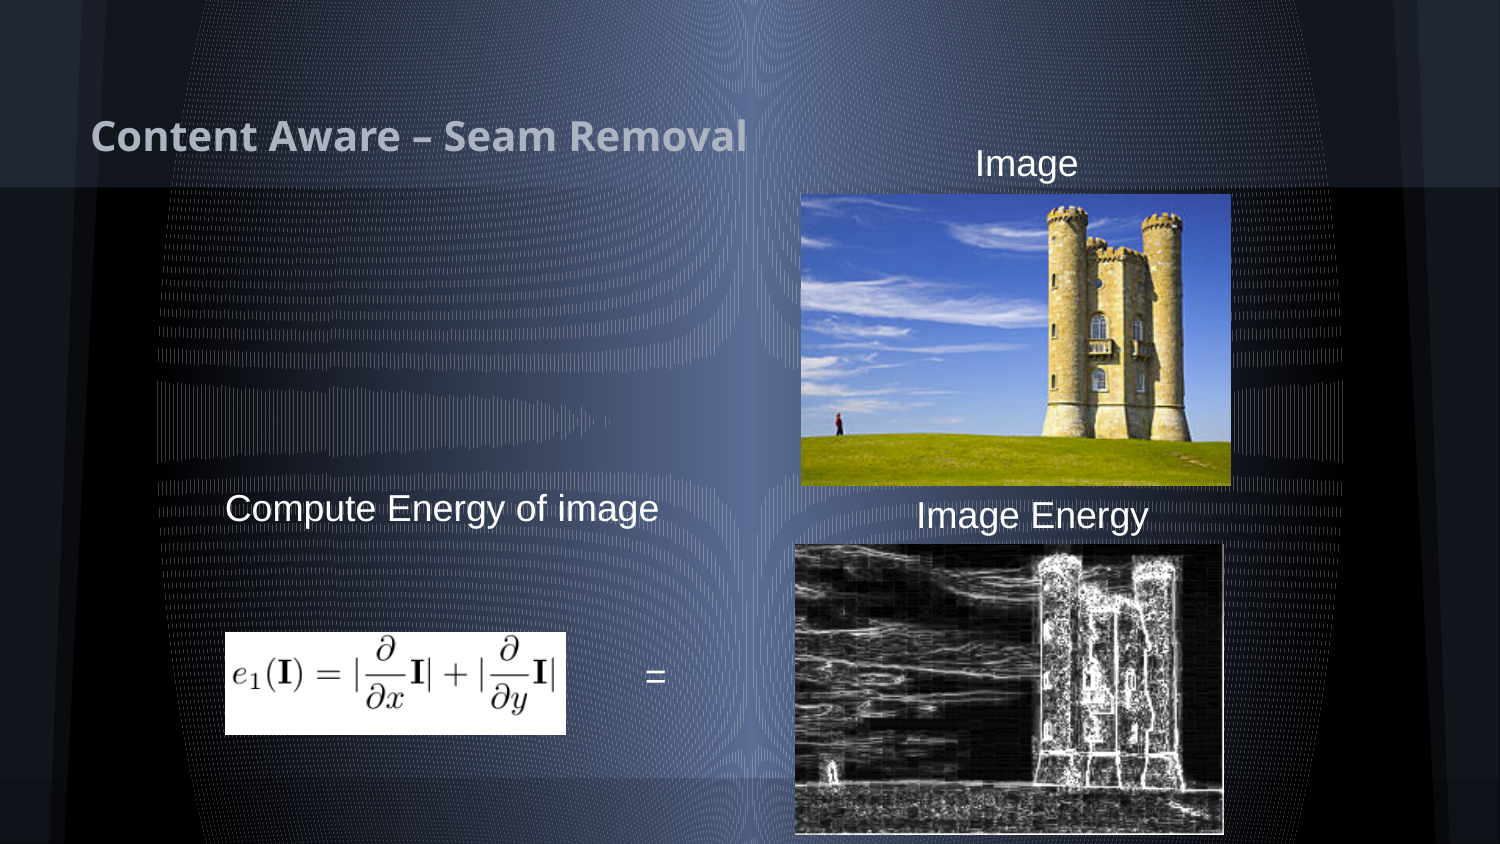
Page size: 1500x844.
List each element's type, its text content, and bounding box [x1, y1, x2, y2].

picture [795, 544, 1224, 835]
text_box = [630, 648, 682, 706]
text_box Image [960, 135, 1094, 192]
text_box Image Energy [901, 487, 1164, 545]
picture [801, 194, 1231, 486]
title Content Aware – Seam Removal [75, 33, 1425, 175]
text_box Compute Energy of image [210, 480, 685, 537]
picture [225, 632, 566, 736]
